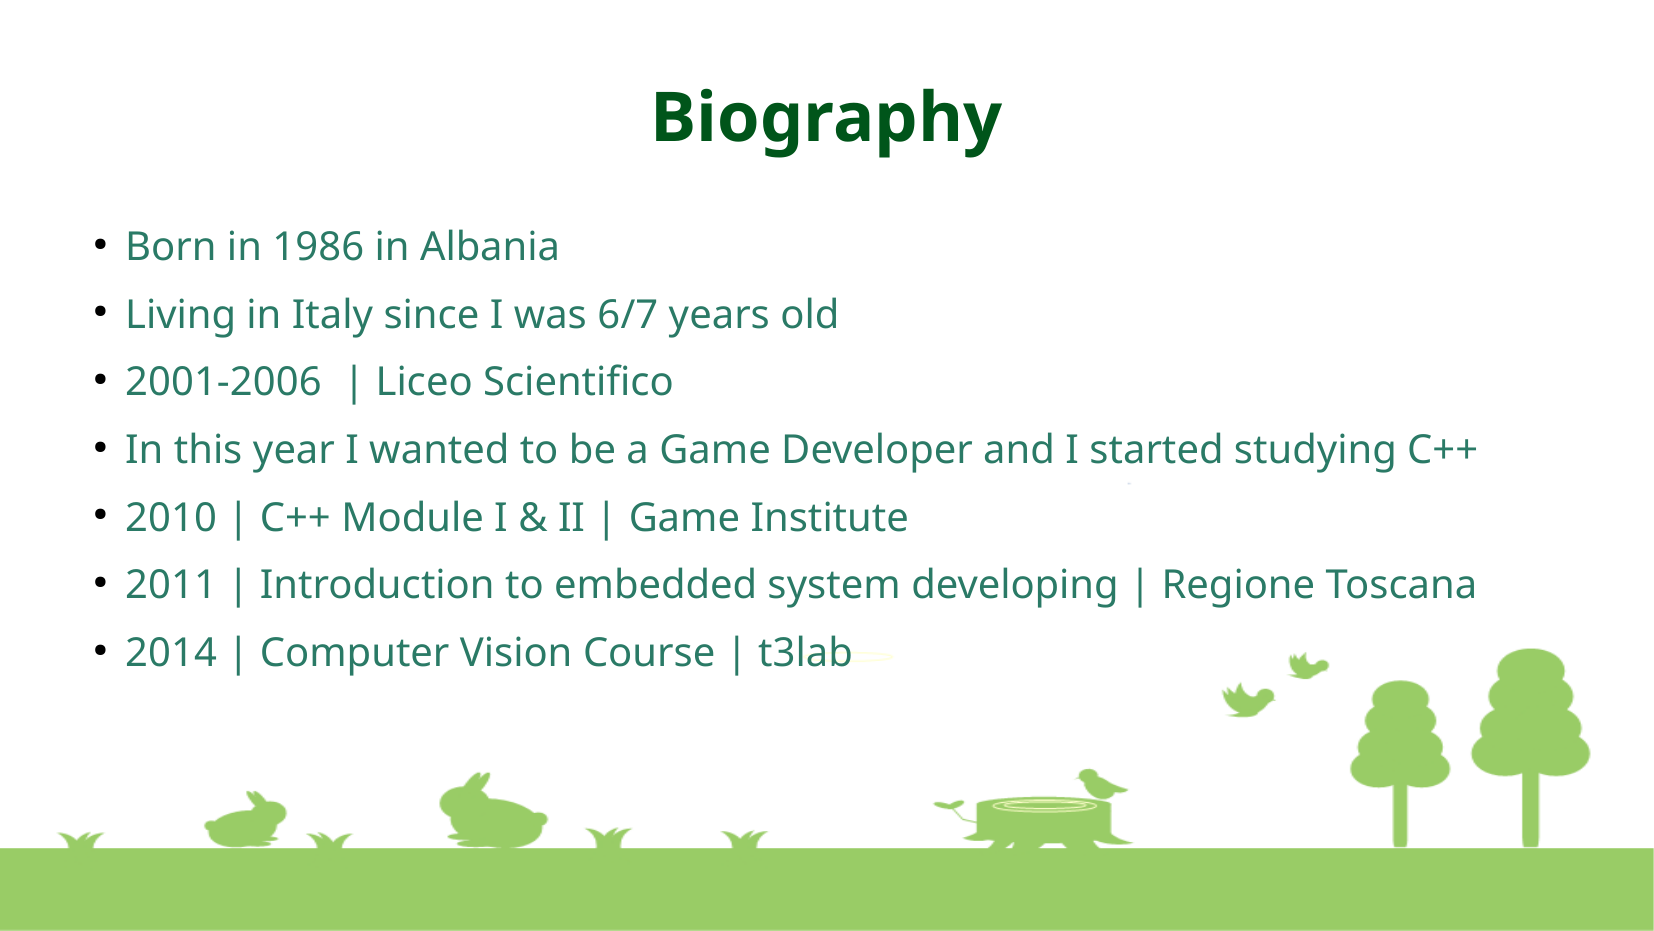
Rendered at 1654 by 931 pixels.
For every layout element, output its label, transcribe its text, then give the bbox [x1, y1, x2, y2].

picture [0, 0, 1654, 931]
title Biography [82, 37, 1571, 193]
list Born in 1986 in Albania Living in Italy since I was 6/7 years old 2001-2006 | Liceo Scientifico In this year I wanted to be a Game Developer and I started studying C++ 2010 | C++ Module I & II | Game Institute 2011 | Introduction to embedded system developing | Regione Toscana 2014 | Computer Vision Course | t3lab [82, 217, 1571, 758]
